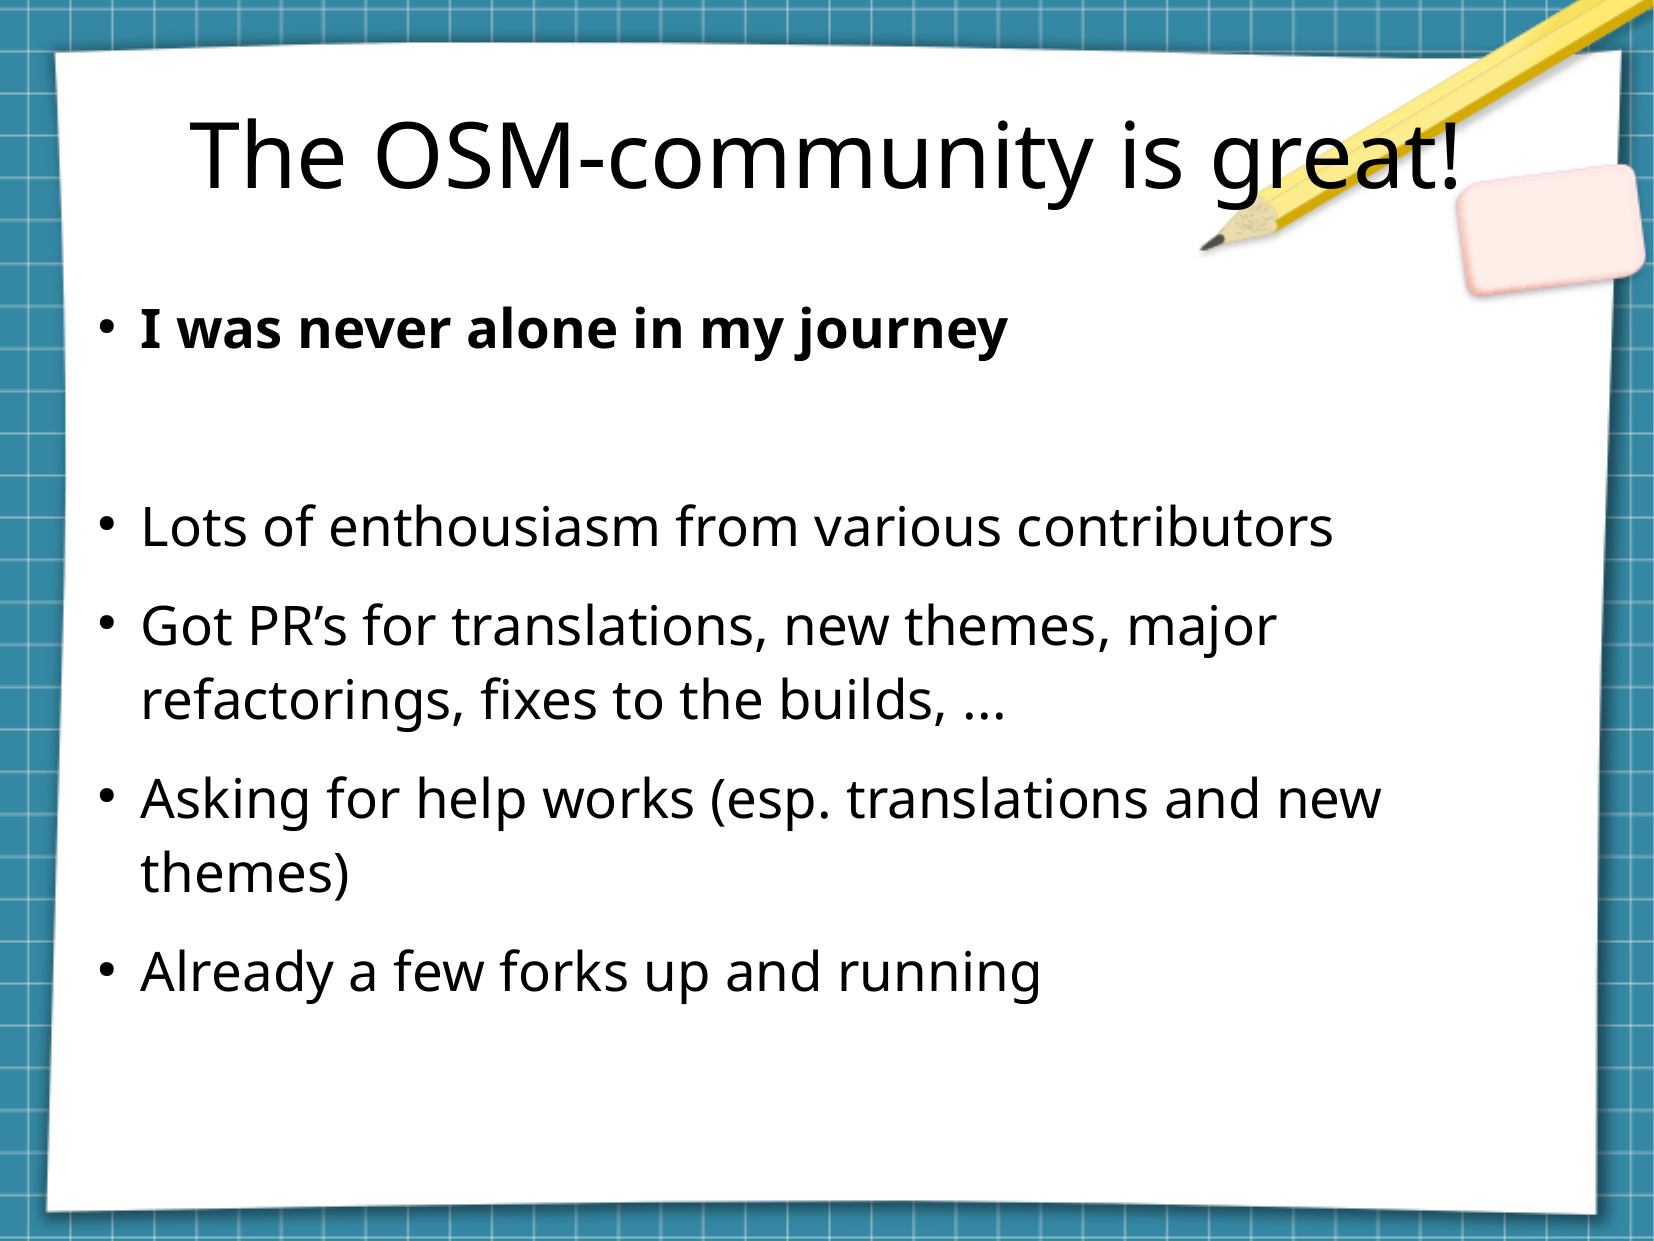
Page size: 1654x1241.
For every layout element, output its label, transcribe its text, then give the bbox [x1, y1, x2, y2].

picture [0, 0, 1654, 1241]
title The OSM-community is great! [82, 49, 1571, 257]
list I was never alone in my journey Lots of enthousiasm from various contributors Got PR’s for translations, new themes, major refactorings, fixes to the builds, ... Asking for help works (esp. translations and new themes) Already a few forks up and running [82, 290, 1571, 1010]
